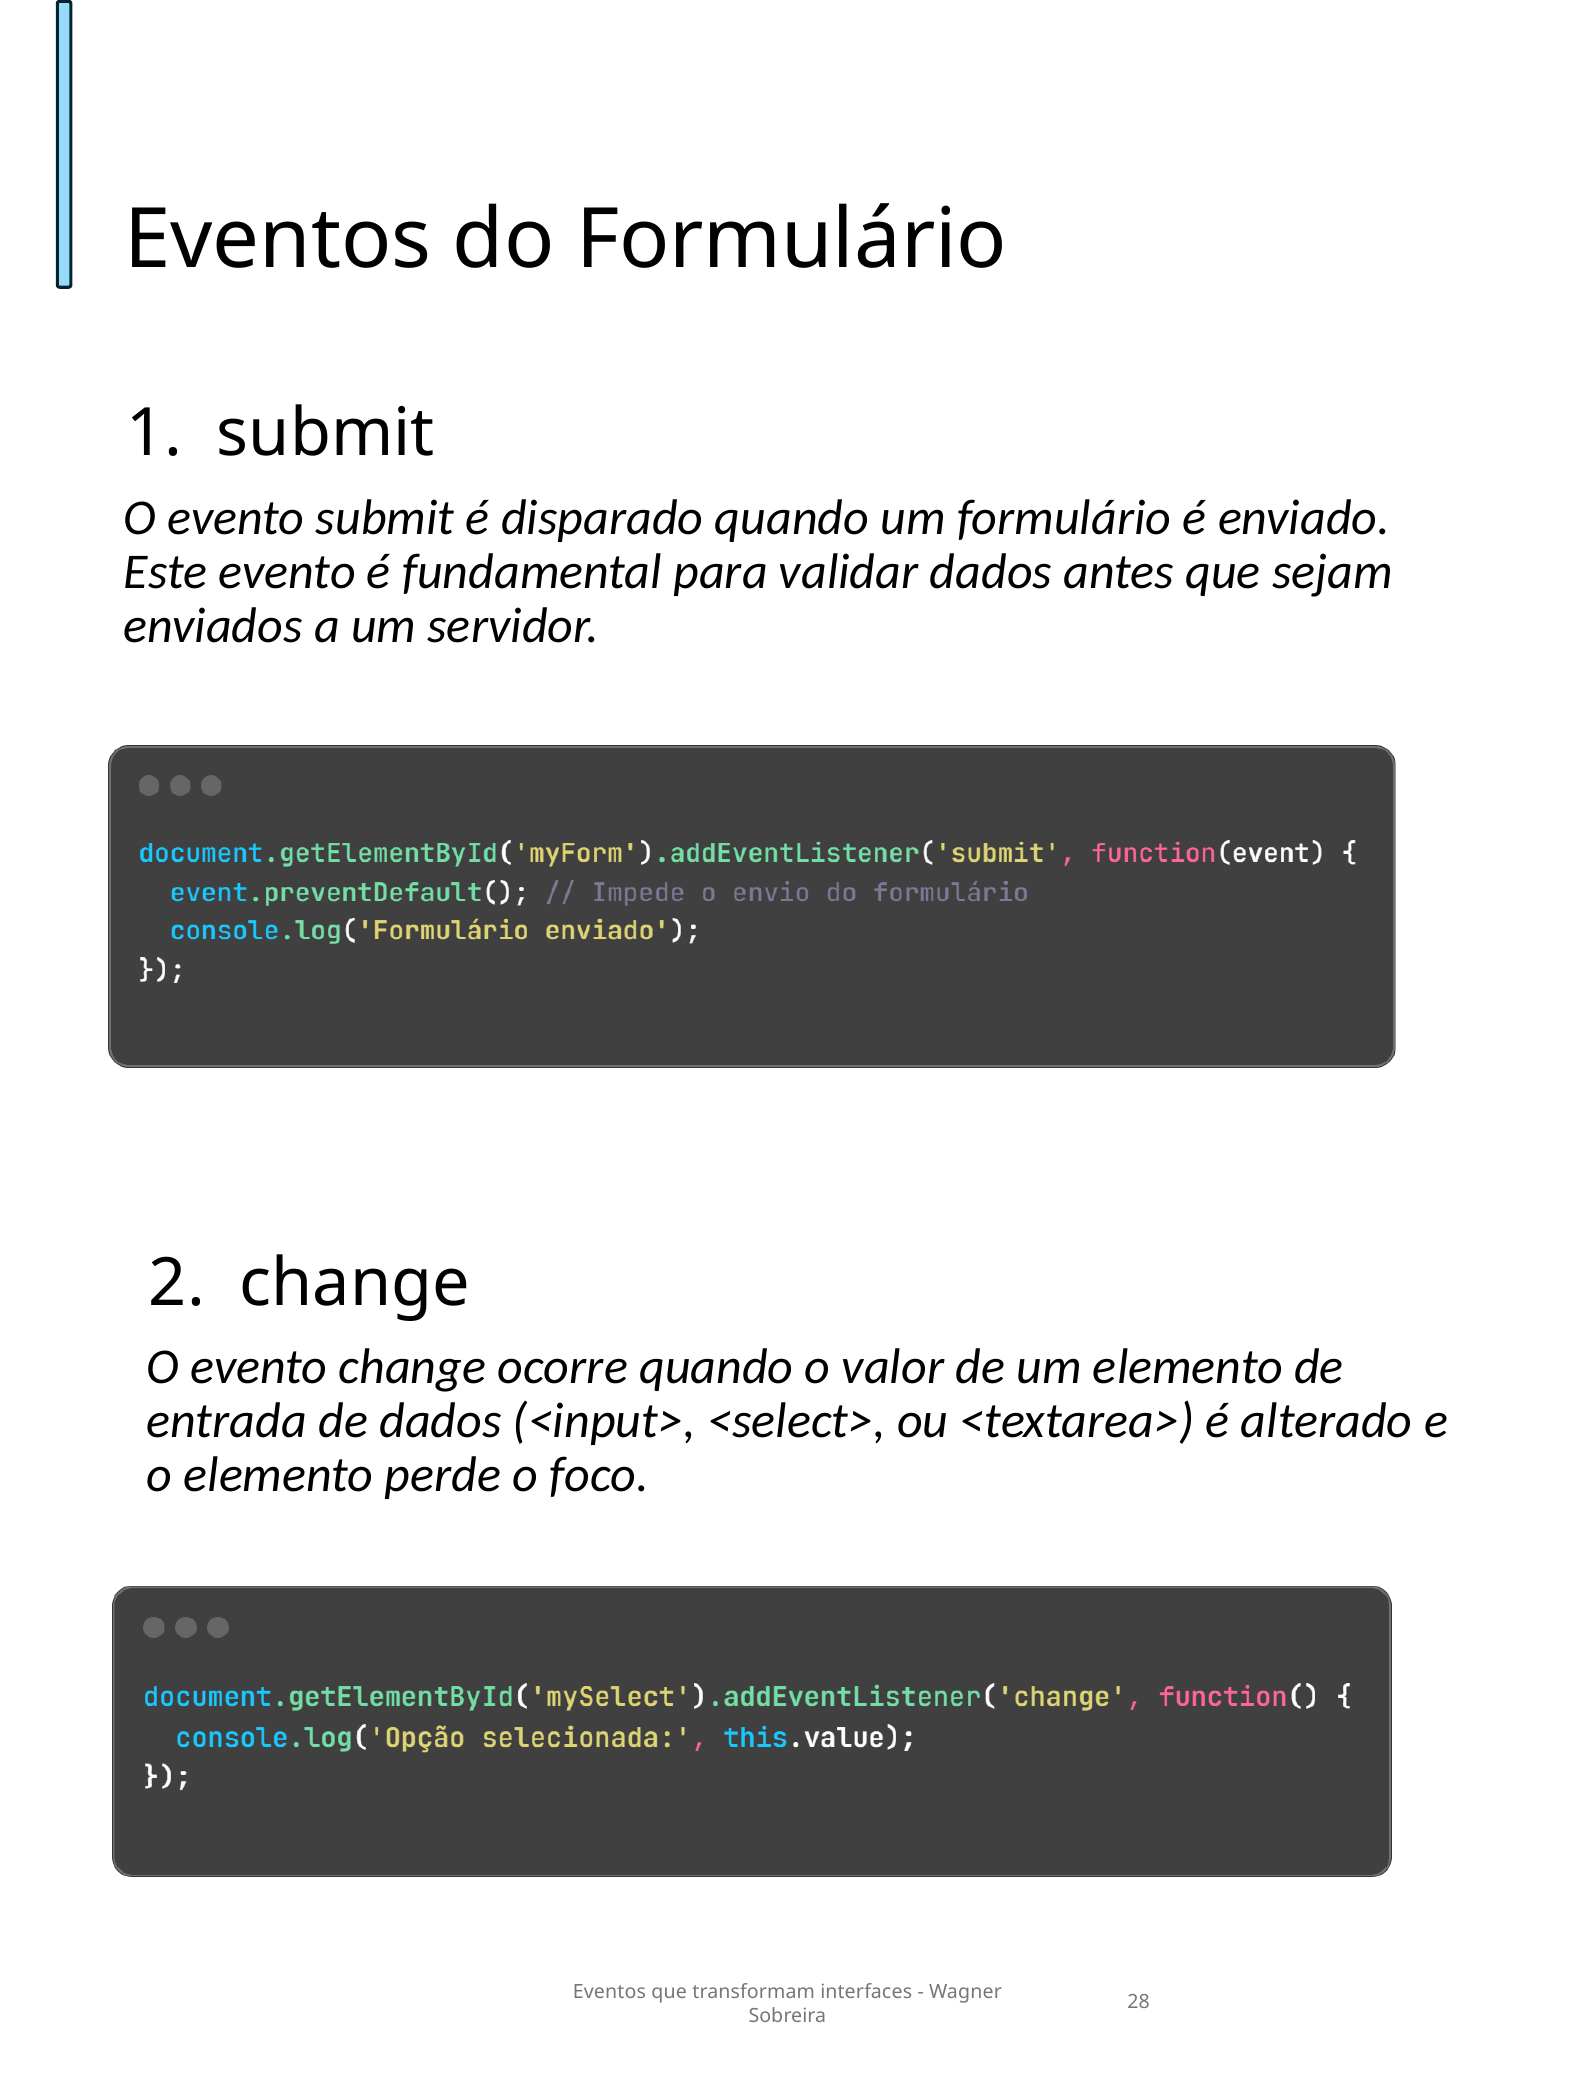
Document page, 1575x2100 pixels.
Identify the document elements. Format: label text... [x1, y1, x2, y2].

text_box O evento submit é disparado quando um formulário é enviado. Este evento é fundamental para validar dados antes que sejam enviados a um servidor. [108, 483, 1474, 637]
text_box [57, 1, 71, 288]
picture [0, 637, 1503, 1175]
text_box Eventos do Formulário [109, 188, 1474, 343]
footer Eventos que transformam interfaces - Wagner Sobreira [521, 1946, 1054, 2059]
picture [0, 1474, 1503, 1988]
text_box O evento change ocorre quando o valor de um elemento de entrada de dados (<input>, <select>, ou <textarea>) é alterado e o elemento perde o foco. [131, 1333, 1496, 1474]
slide_number 28 [1112, 1946, 1467, 2059]
text_box 1. submit [111, 390, 1476, 485]
text_box 2. change [134, 1240, 1499, 1334]
